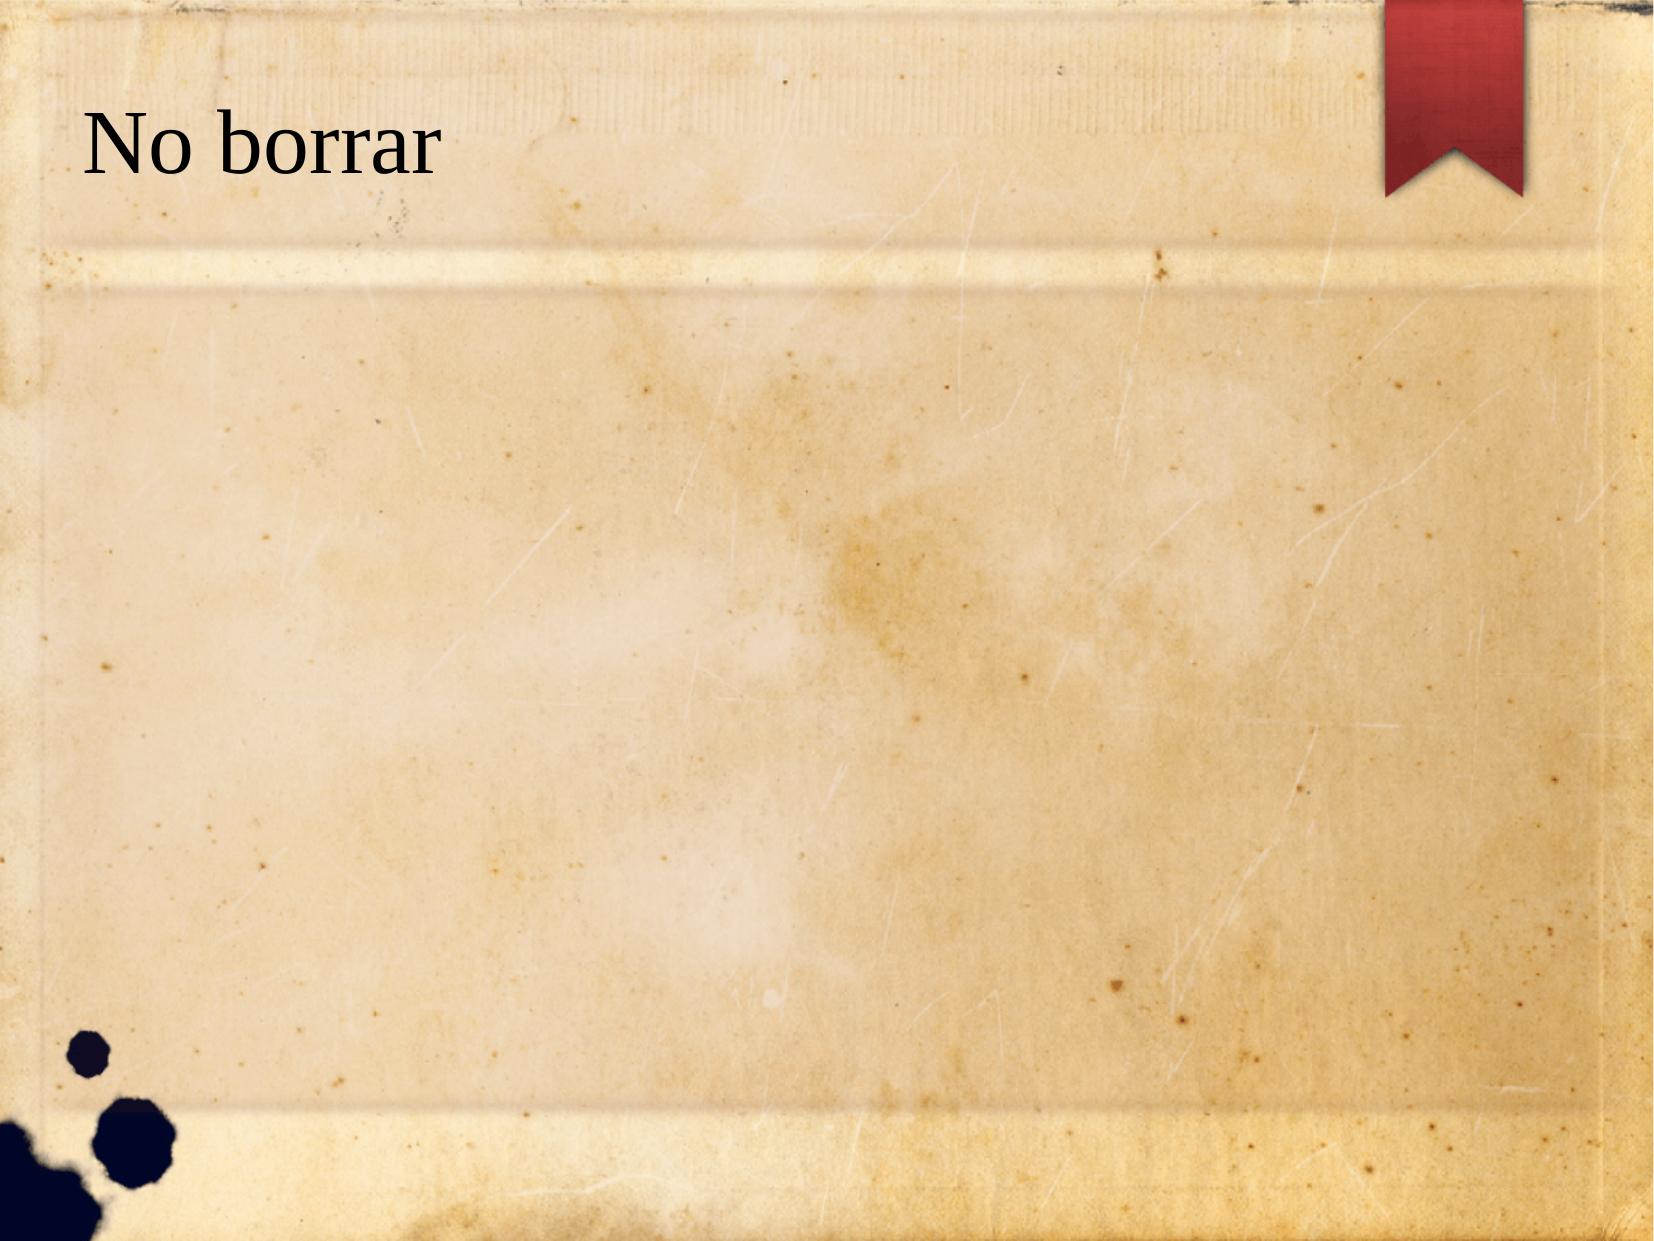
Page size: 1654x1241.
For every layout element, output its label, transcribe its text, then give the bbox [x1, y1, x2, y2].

picture [0, 0, 1654, 1241]
title No borrar [82, 49, 1347, 237]
